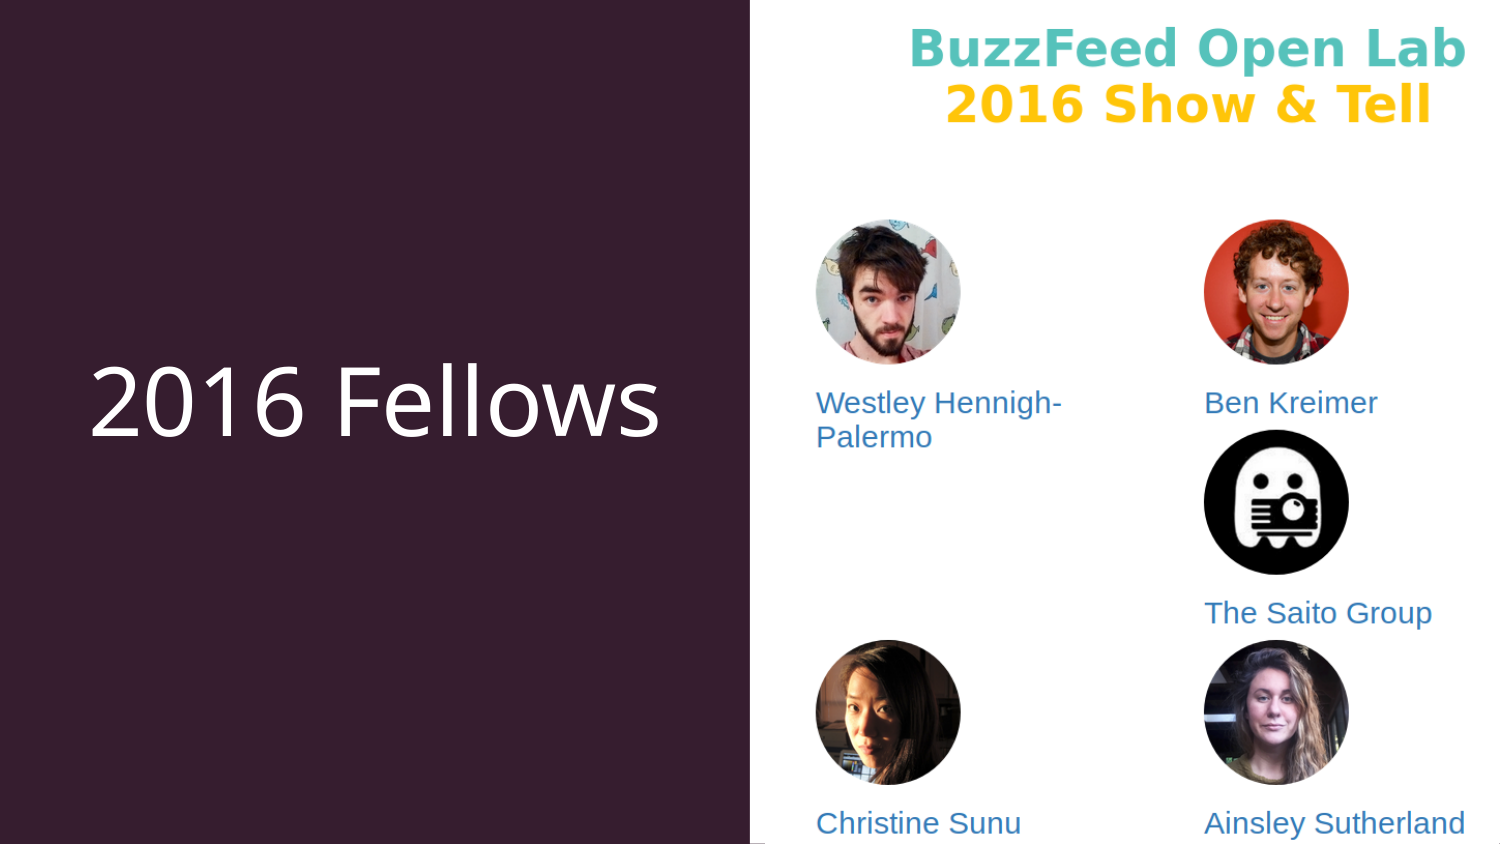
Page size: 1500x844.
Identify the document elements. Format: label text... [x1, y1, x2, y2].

title 2016 Fellows [43, 177, 708, 471]
picture [765, 0, 1499, 844]
